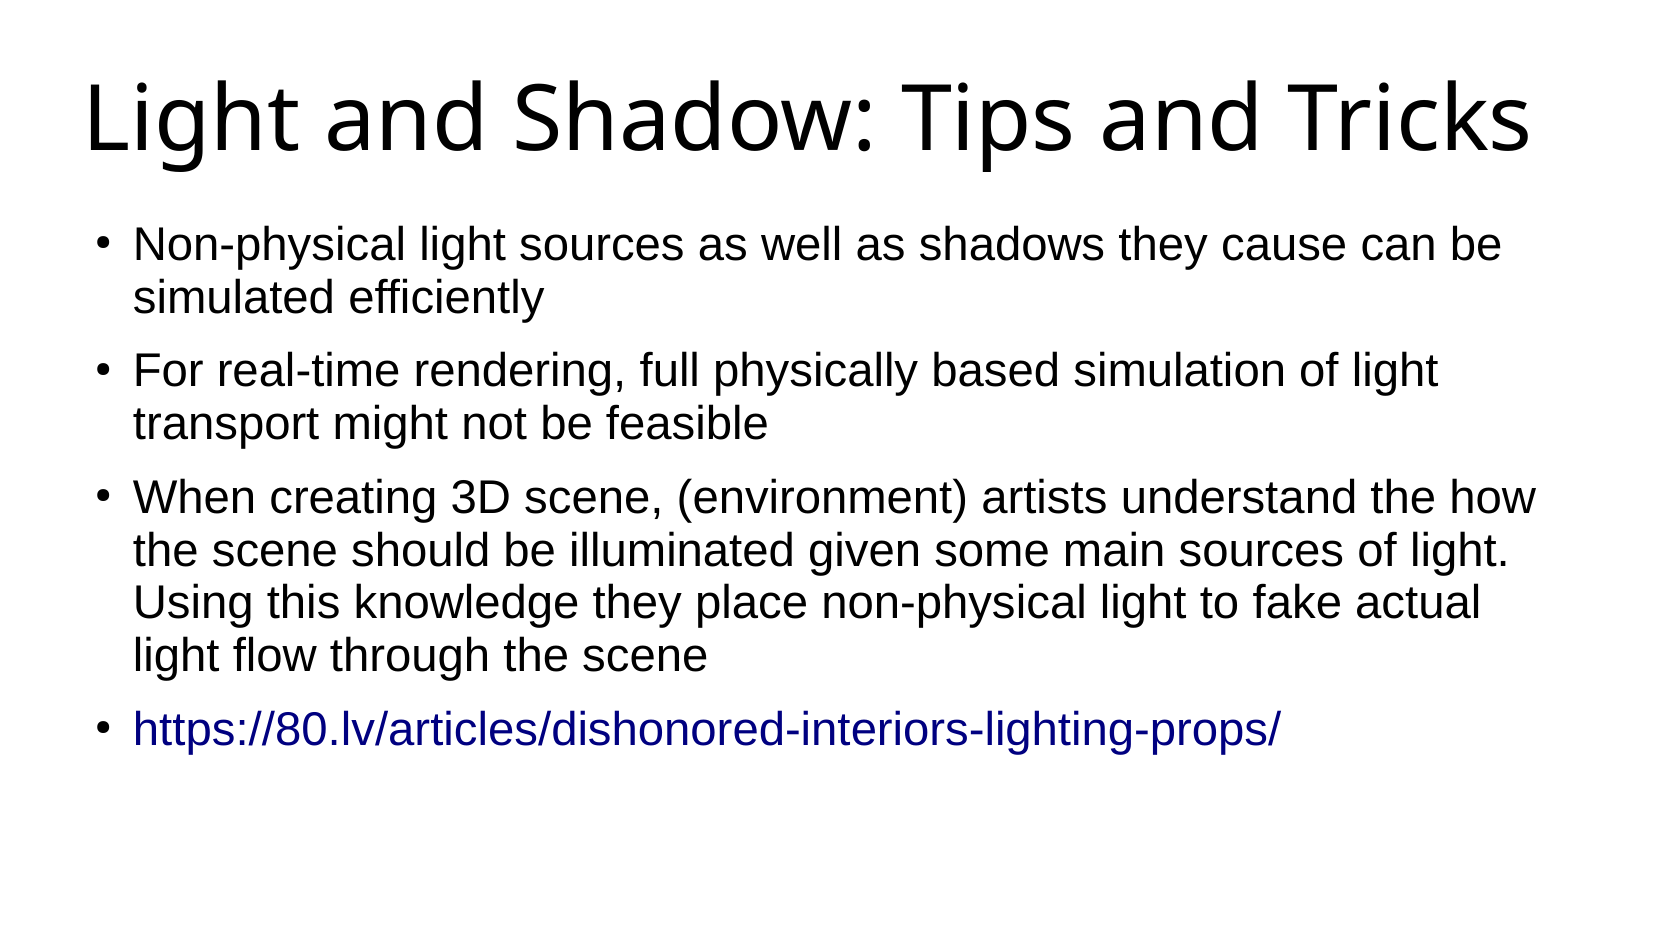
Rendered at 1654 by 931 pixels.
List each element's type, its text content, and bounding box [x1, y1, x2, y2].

list Non-physical light sources as well as shadows they cause can be simulated efficiently For real-time rendering, full physically based simulation of light transport might not be feasible When creating 3D scene, (environment) artists understand the how the scene should be illuminated given some main sources of light. Using this knowledge they place non-physical light to fake actual light flow through the scene https://80.lv/articles/dishonored-interiors-lighting-props/ [82, 217, 1571, 758]
title Light and Shadow: Tips and Tricks [82, 7, 1571, 217]
